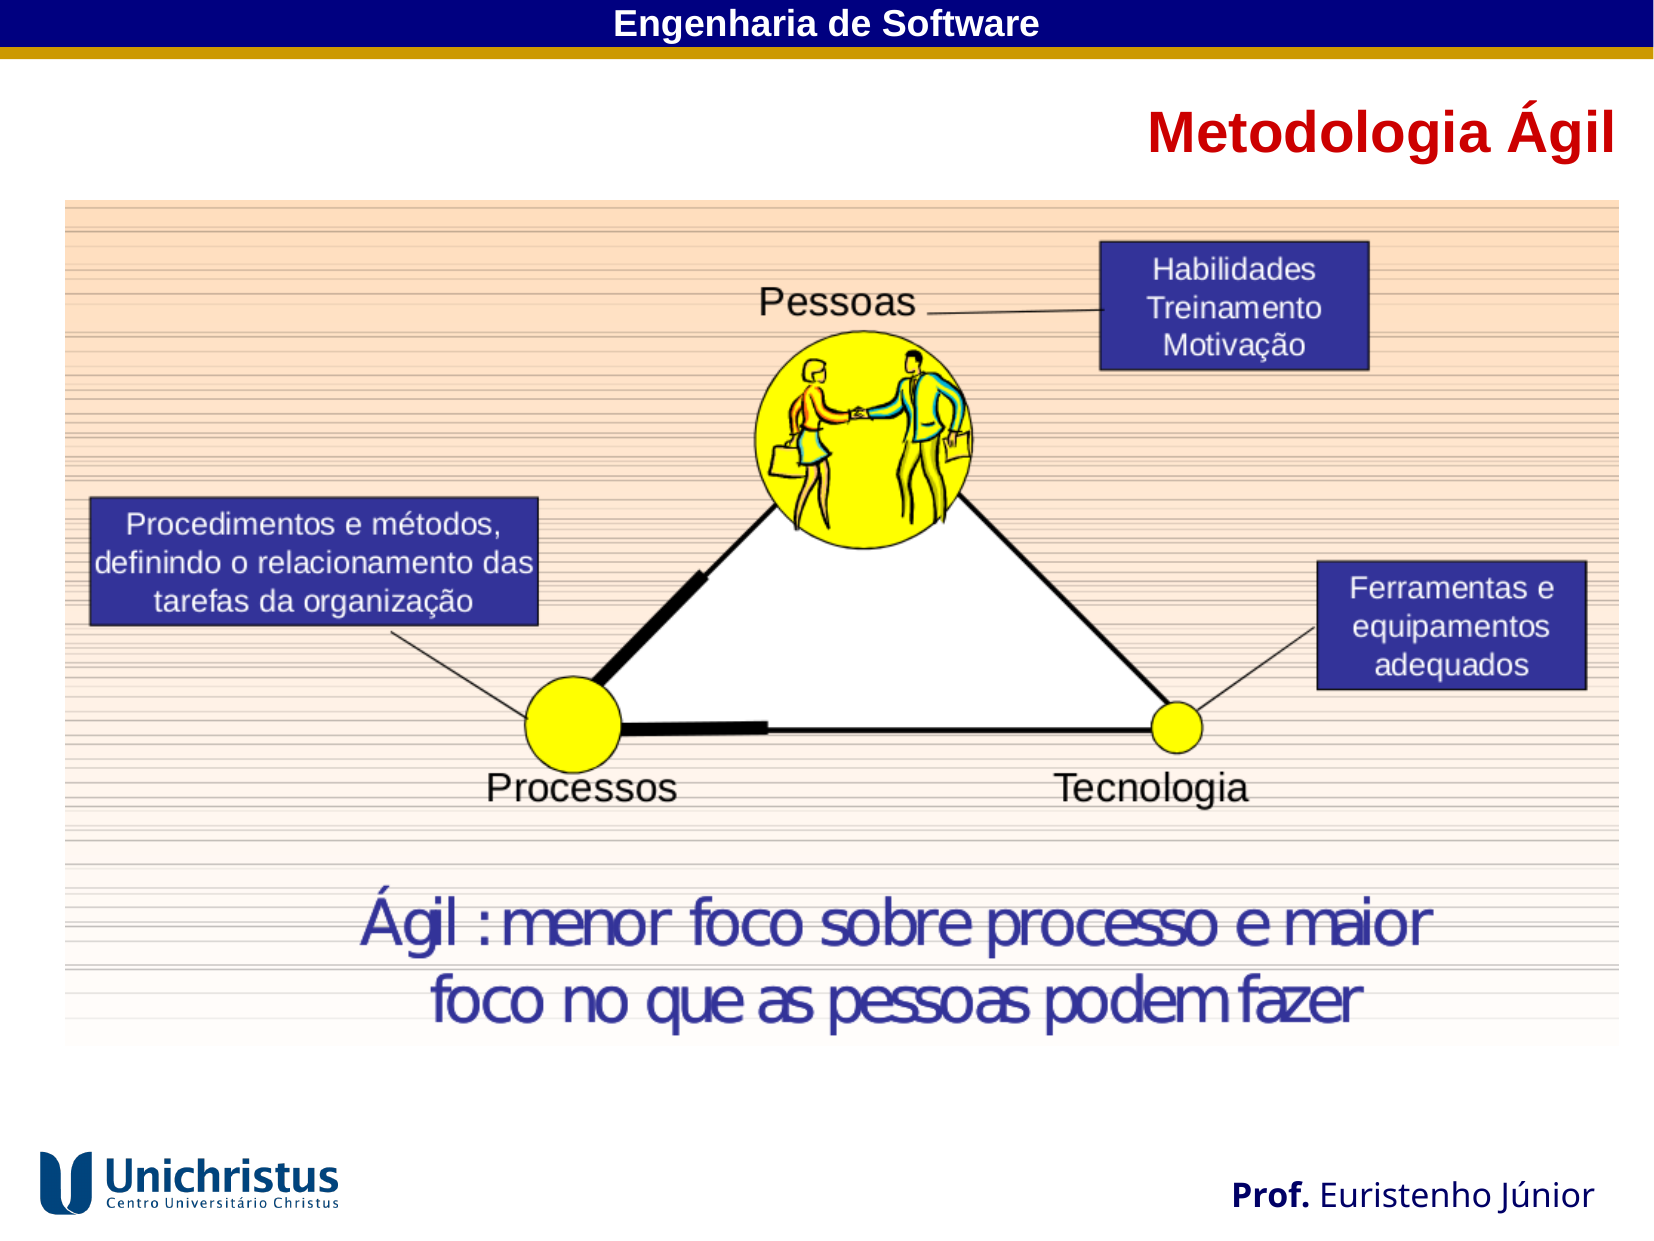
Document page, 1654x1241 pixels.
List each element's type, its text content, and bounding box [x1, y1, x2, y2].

text_box Metodologia Ágil [1133, 92, 1654, 173]
picture [65, 200, 1619, 1046]
text_box Prof. Euristenho Júnior [1216, 1163, 1654, 1224]
text_box Engenharia de Software [0, 0, 1654, 47]
text_box [0, 47, 1654, 60]
picture [35, 1148, 343, 1217]
